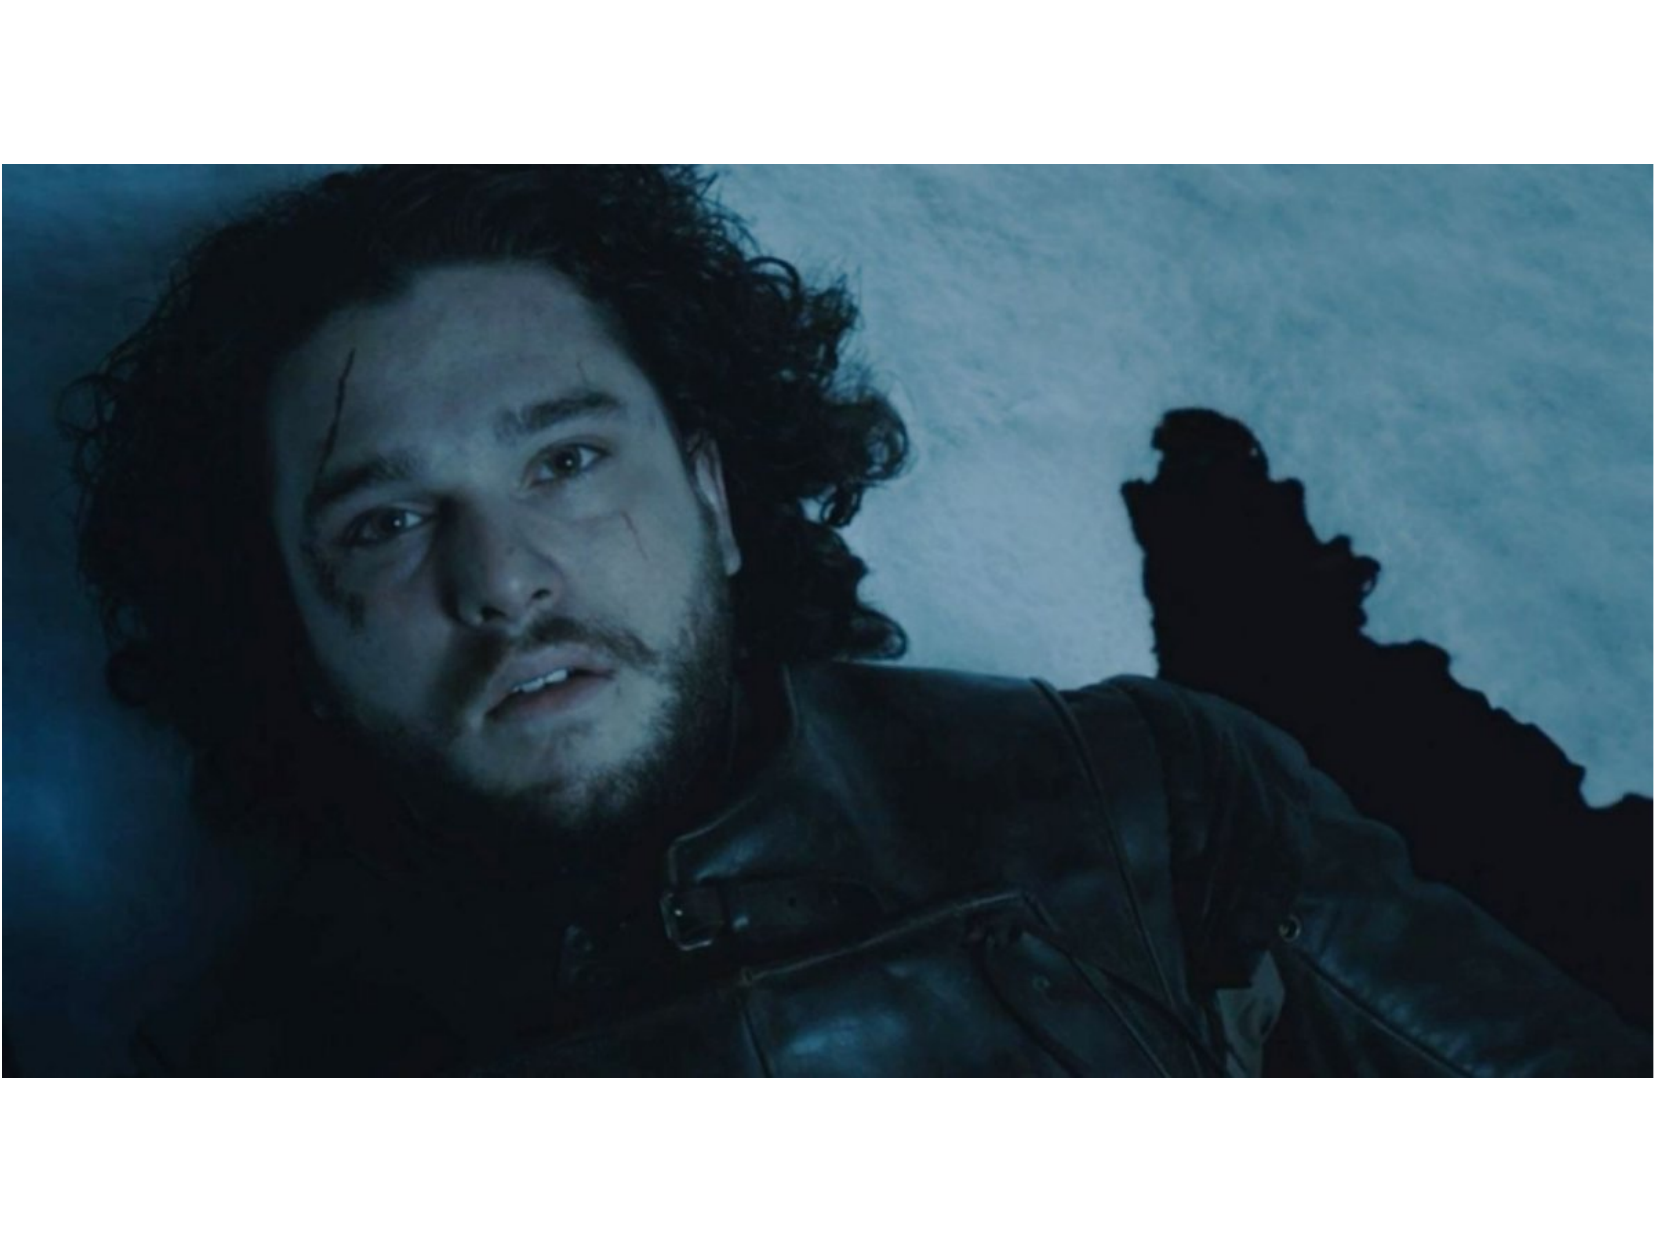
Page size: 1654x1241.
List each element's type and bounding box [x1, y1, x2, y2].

picture [2, 164, 1654, 1078]
